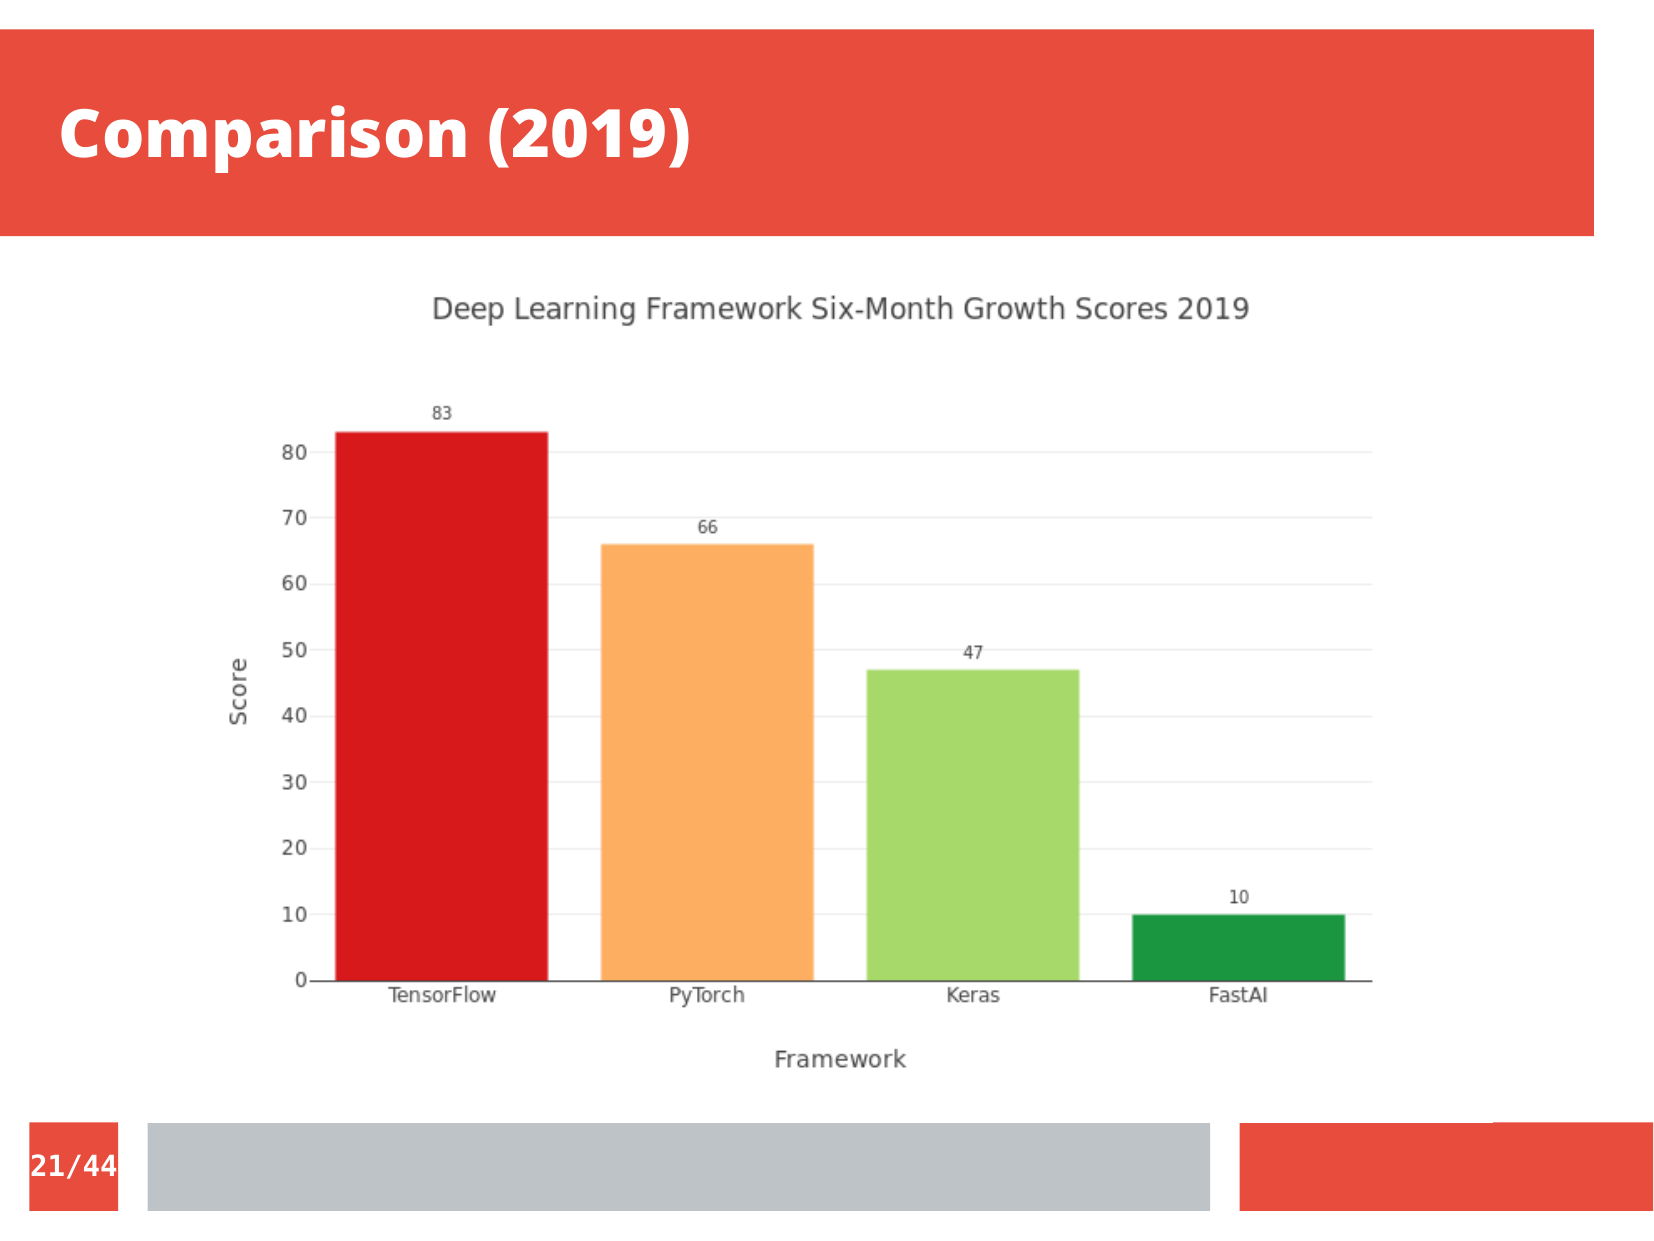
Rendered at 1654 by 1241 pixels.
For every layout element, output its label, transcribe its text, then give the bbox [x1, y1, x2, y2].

picture [148, 239, 1493, 1123]
title Comparison (2019) [58, 90, 1594, 178]
